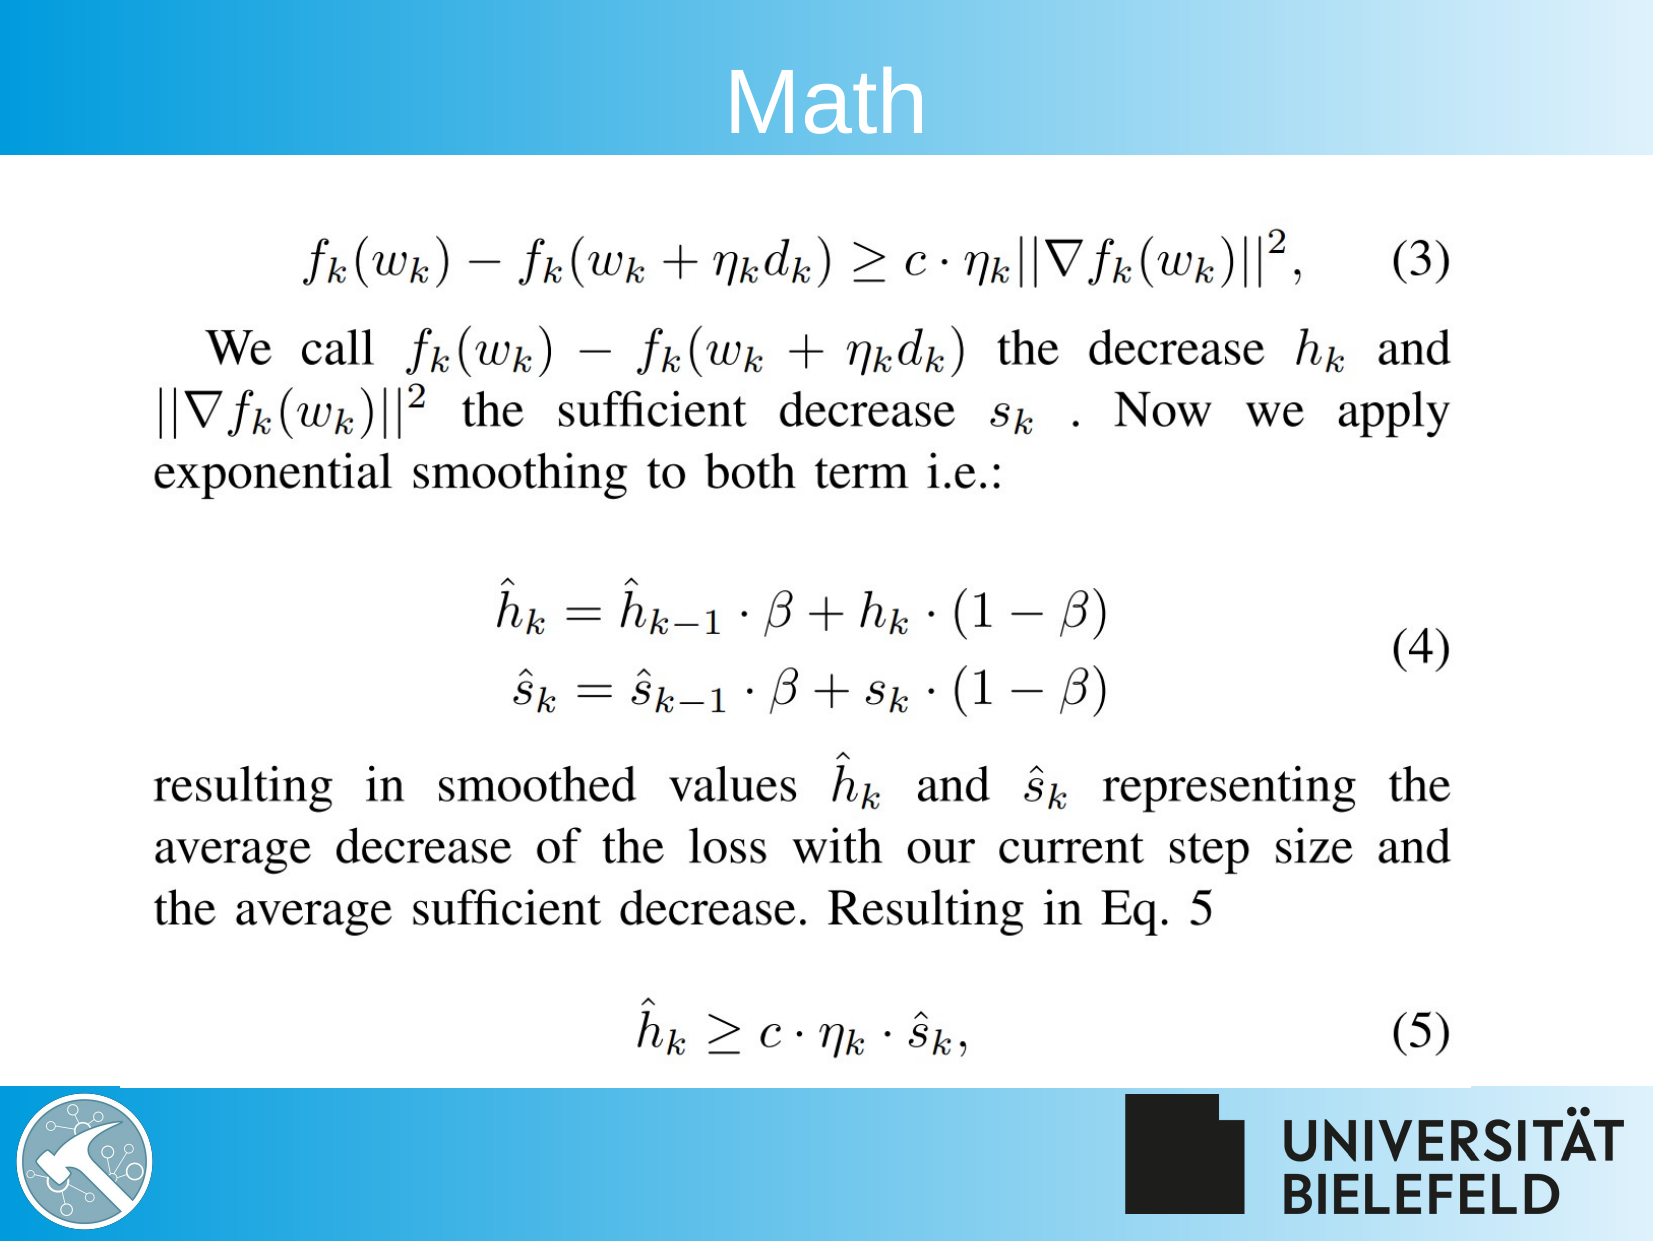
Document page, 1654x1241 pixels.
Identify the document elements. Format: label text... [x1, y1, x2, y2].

picture [17, 186, 1471, 1241]
picture [1125, 1094, 1624, 1214]
title Math [82, 49, 1571, 155]
